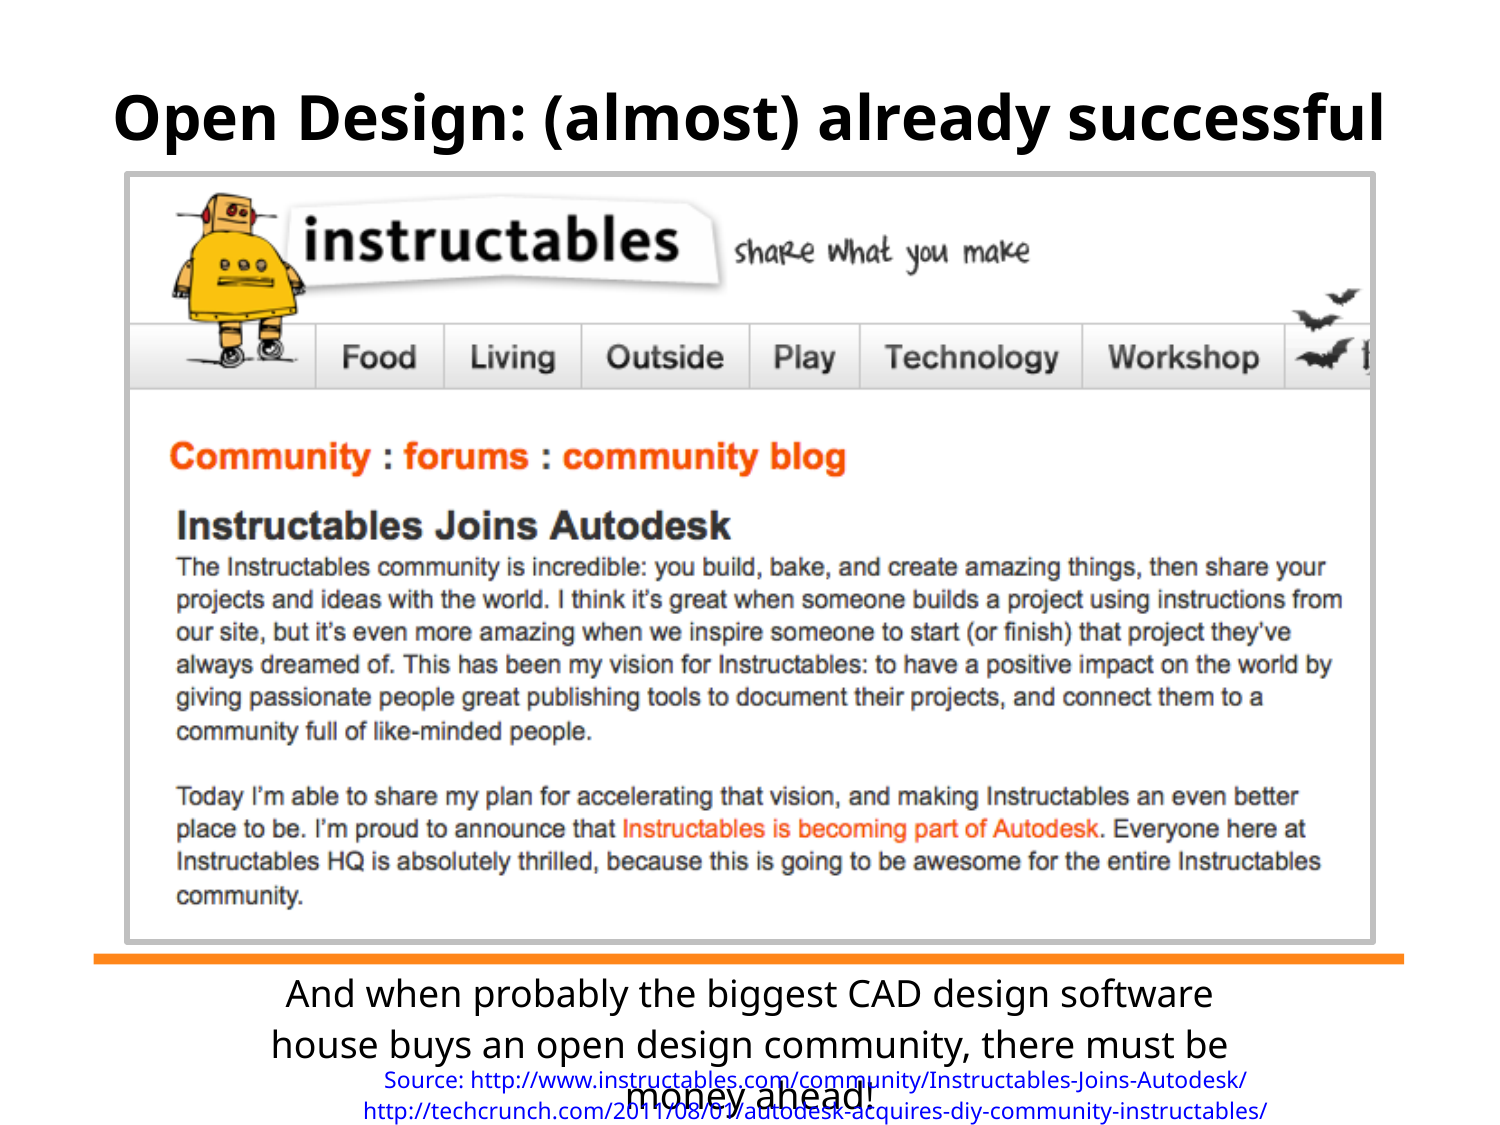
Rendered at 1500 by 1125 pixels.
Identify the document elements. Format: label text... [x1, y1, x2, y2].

title Open Design: (almost) already successful [75, 44, 1426, 188]
text_box And when probably the biggest CAD design software house buys an open design community, there must be money ahead! [212, 960, 1288, 1064]
picture [0, 0, 1500, 1125]
text_box Source: http://www.instructables.com/community/Instructables-Joins-Autodesk/ http://techcrunch.com/2011/08/01/autodesk-acquires-diy-community-instructables/ [348, 1056, 1152, 1123]
